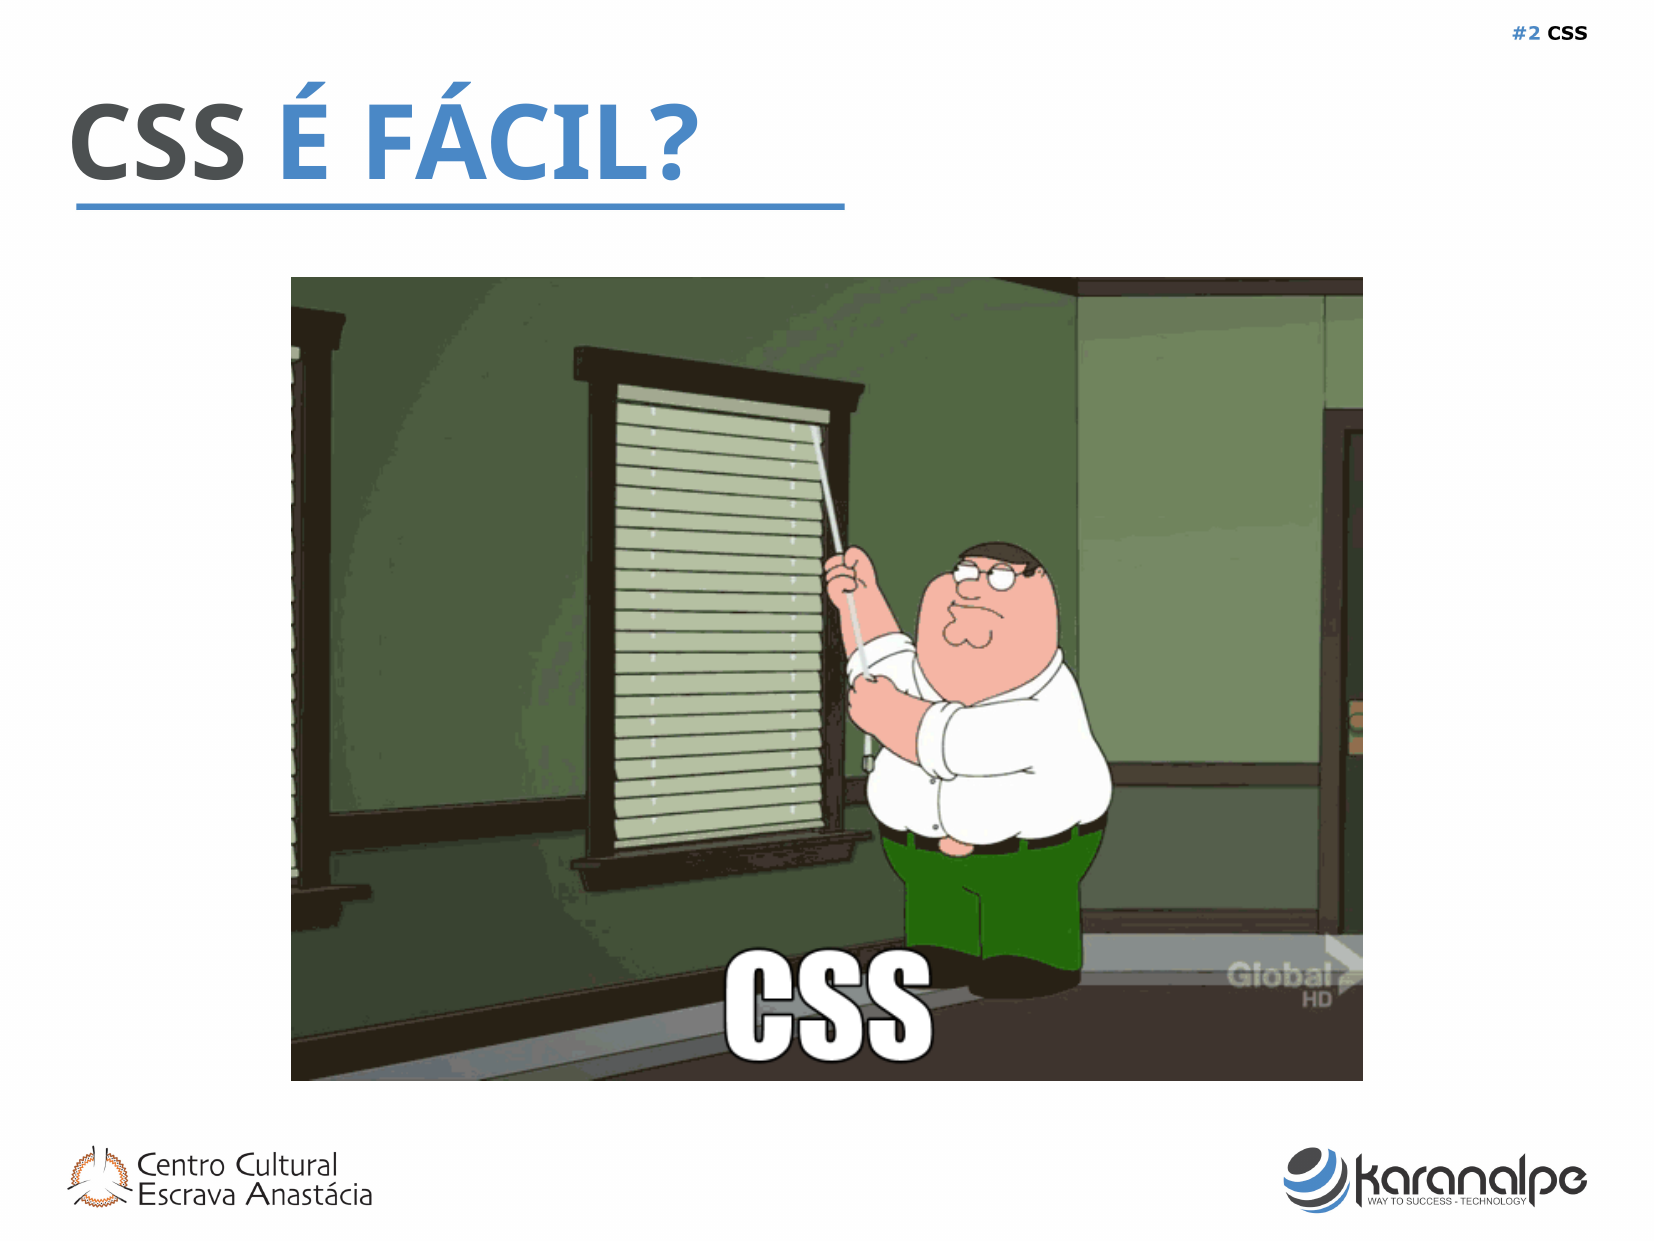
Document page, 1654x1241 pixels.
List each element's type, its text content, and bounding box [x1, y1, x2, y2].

title CSS É FÁCIL? [66, 35, 1555, 243]
picture [0, 0, 1654, 1241]
